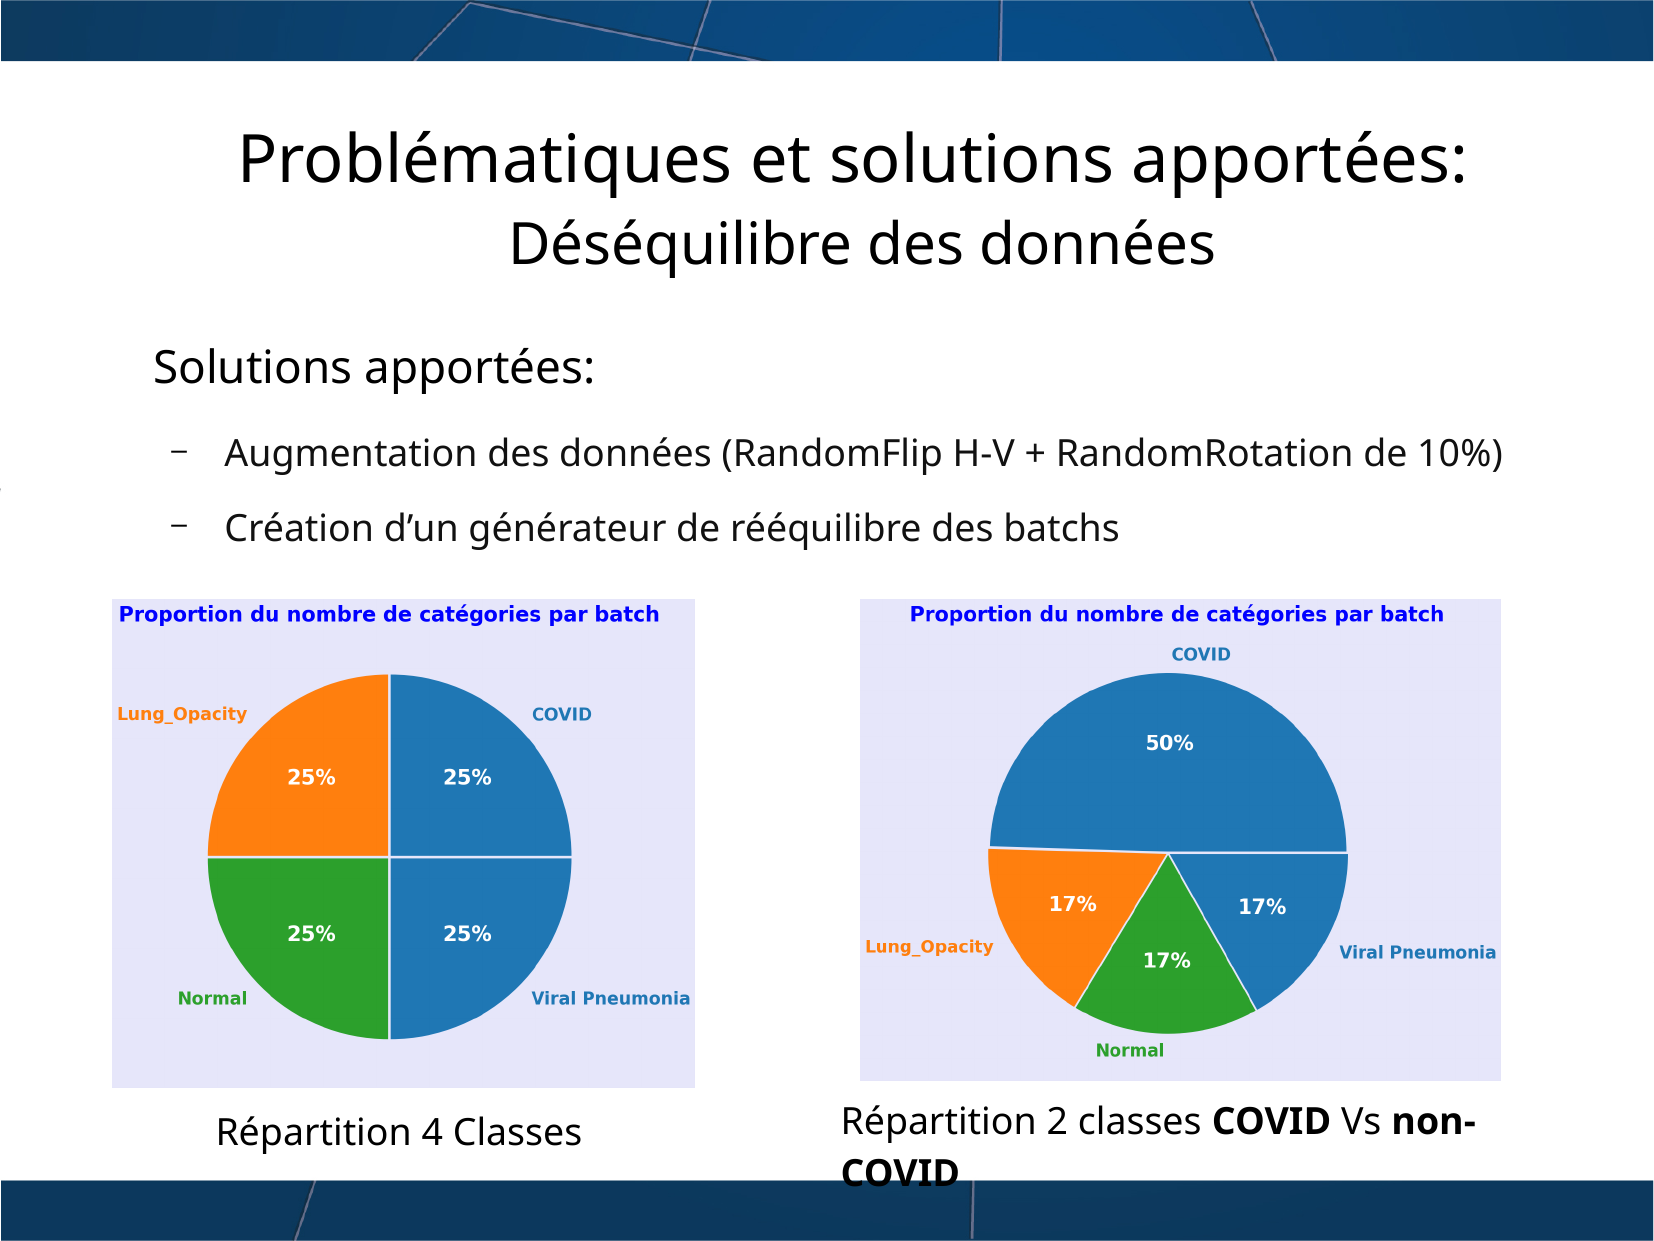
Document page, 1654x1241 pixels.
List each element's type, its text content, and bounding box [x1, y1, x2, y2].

list Solutions apportées: Augmentation des données (RandomFlip H-V + RandomRotation de 10%) Création d’un générateur de rééquilibre des batchs [82, 334, 1571, 584]
title Problématiques et solutions apportées: Déséquilibre des données [82, 92, 1571, 300]
text_box Répartition 4 Classes [59, 1098, 684, 1165]
picture [0, 0, 1654, 1241]
text_box Répartition 2 classes COVID Vs non-COVID [684, 1087, 1580, 1206]
